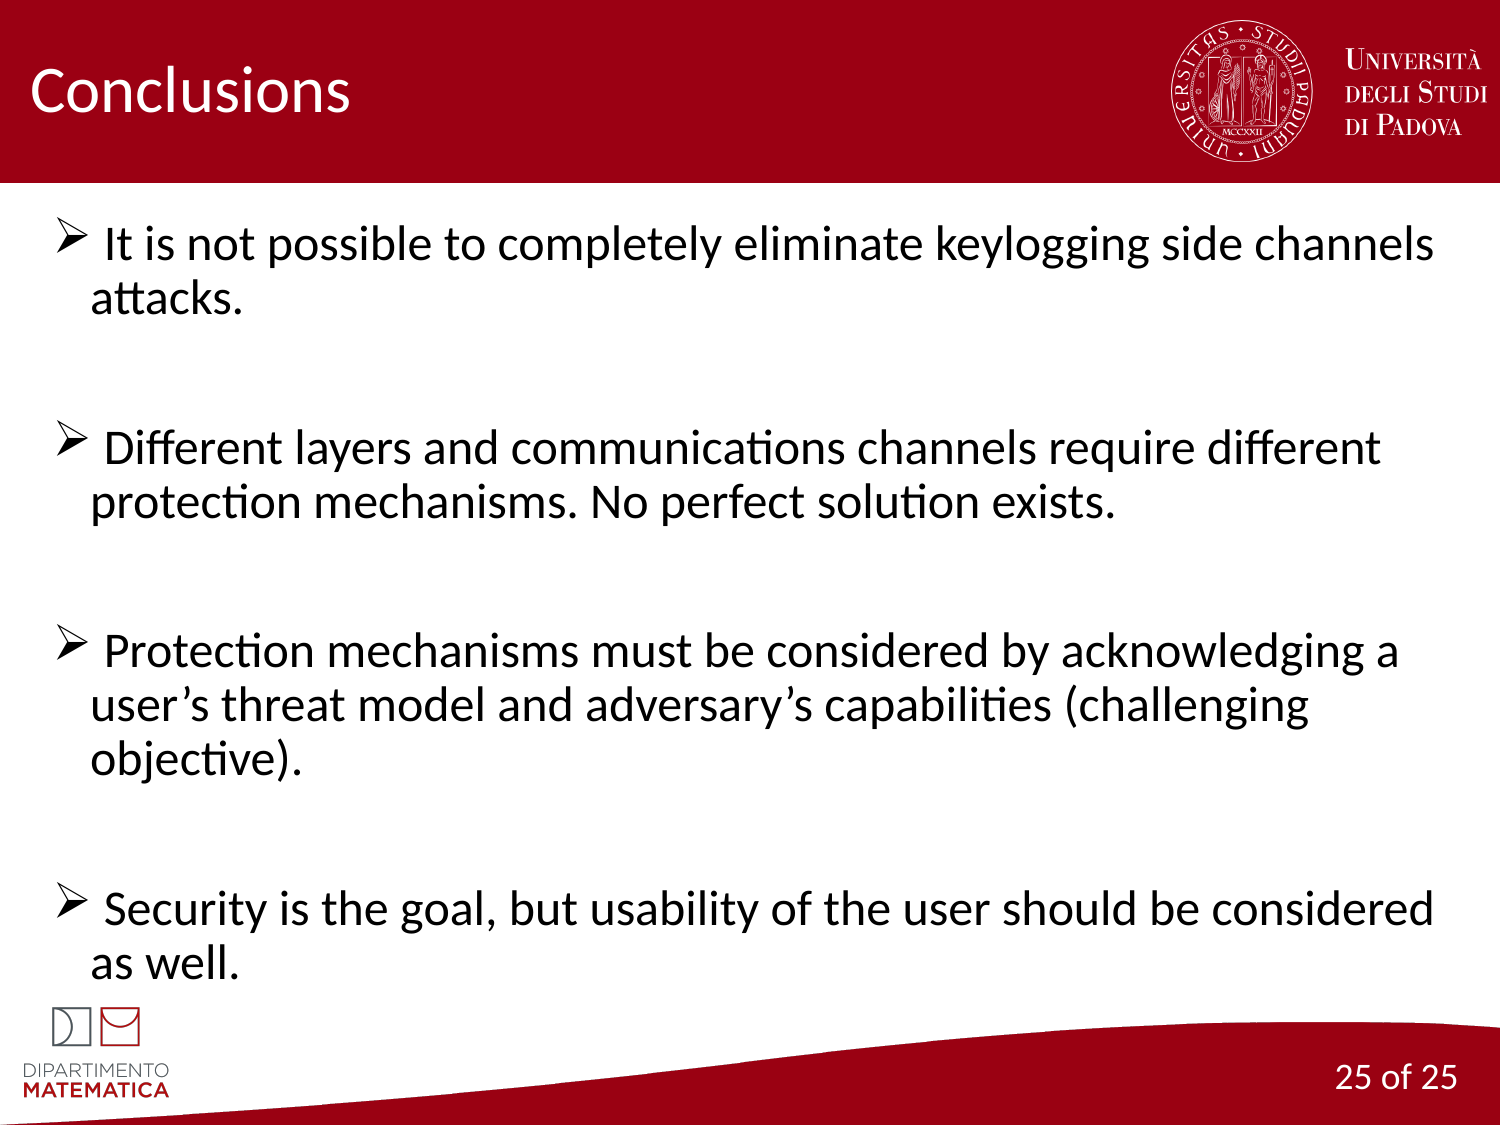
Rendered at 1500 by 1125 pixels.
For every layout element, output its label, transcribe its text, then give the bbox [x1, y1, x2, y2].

title Conclusions [0, 0, 1159, 183]
picture [0, 1007, 1500, 1125]
picture [1171, 20, 1487, 162]
list It is not possible to completely eliminate keylogging side channels attacks. Different layers and communications channels require different protection mechanisms. No perfect solution exists. Protection mechanisms must be considered by acknowledging a user’s threat model and adversary’s capabilities (challenging objective). Security is the goal, but usability of the user should be considered as well. [37, 210, 1471, 1006]
slide_number <number> of 25 [1136, 1044, 1474, 1104]
